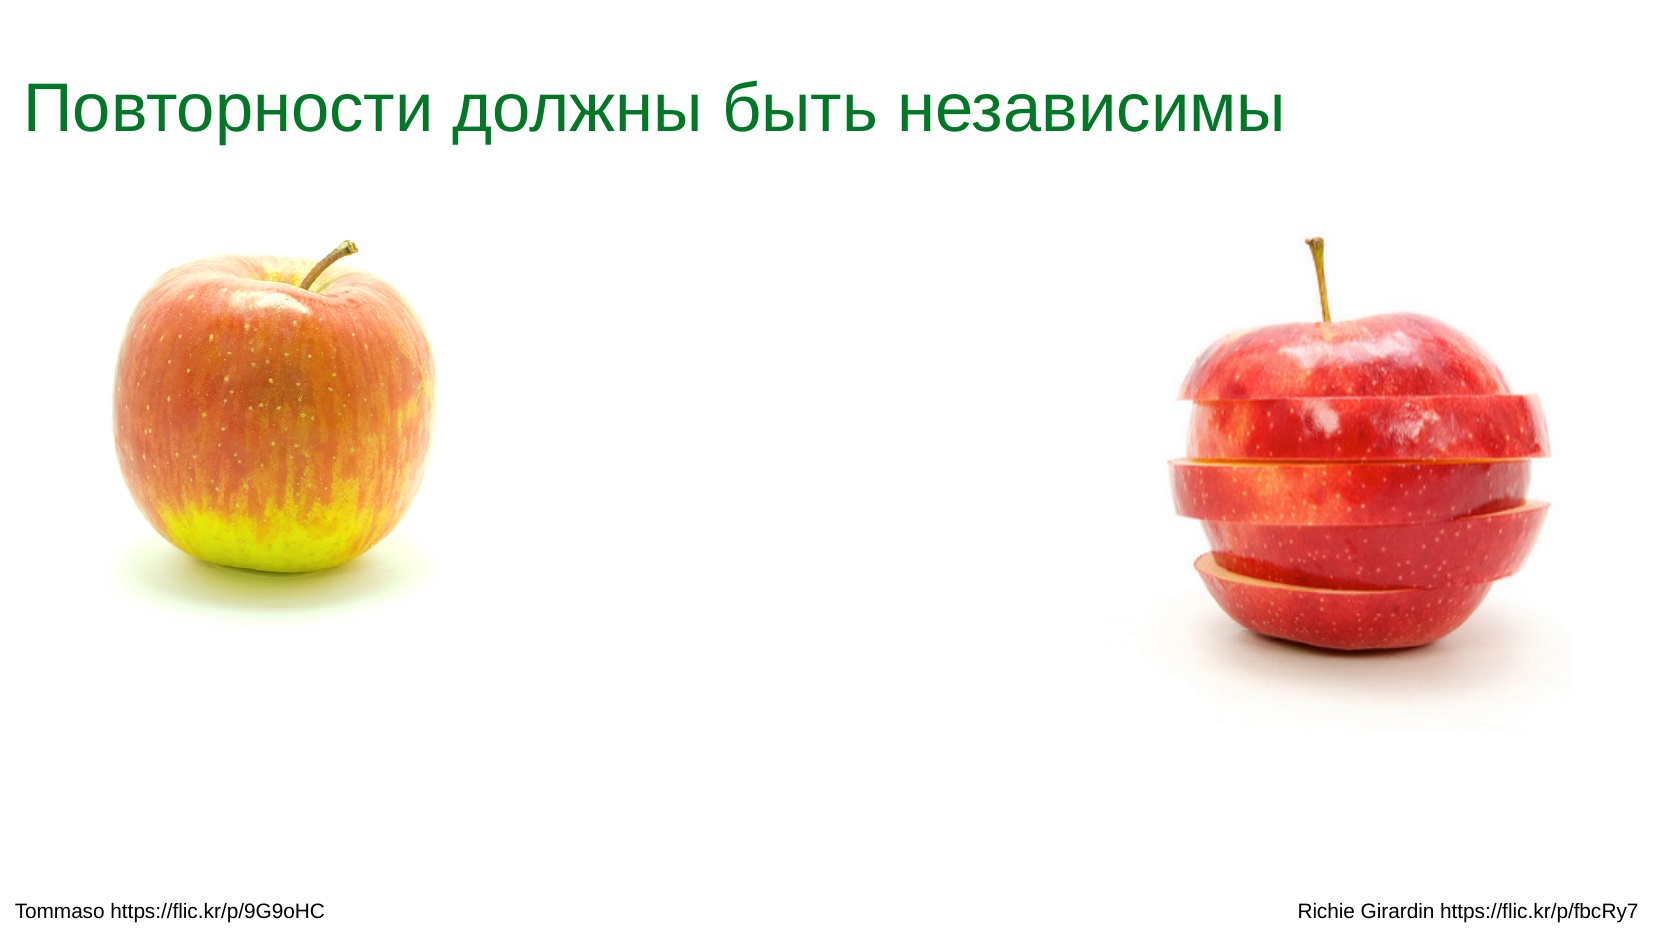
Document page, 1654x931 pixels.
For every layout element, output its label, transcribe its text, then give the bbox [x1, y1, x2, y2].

text_box Tommaso https://flic.kr/p/9G9oHC [0, 873, 590, 931]
picture [1098, 224, 1571, 733]
picture [27, 193, 508, 638]
title Повторности должны быть независимы [23, 23, 1630, 193]
text_box Richie Girardin https://flic.kr/p/fbcRy7 [1007, 873, 1654, 931]
